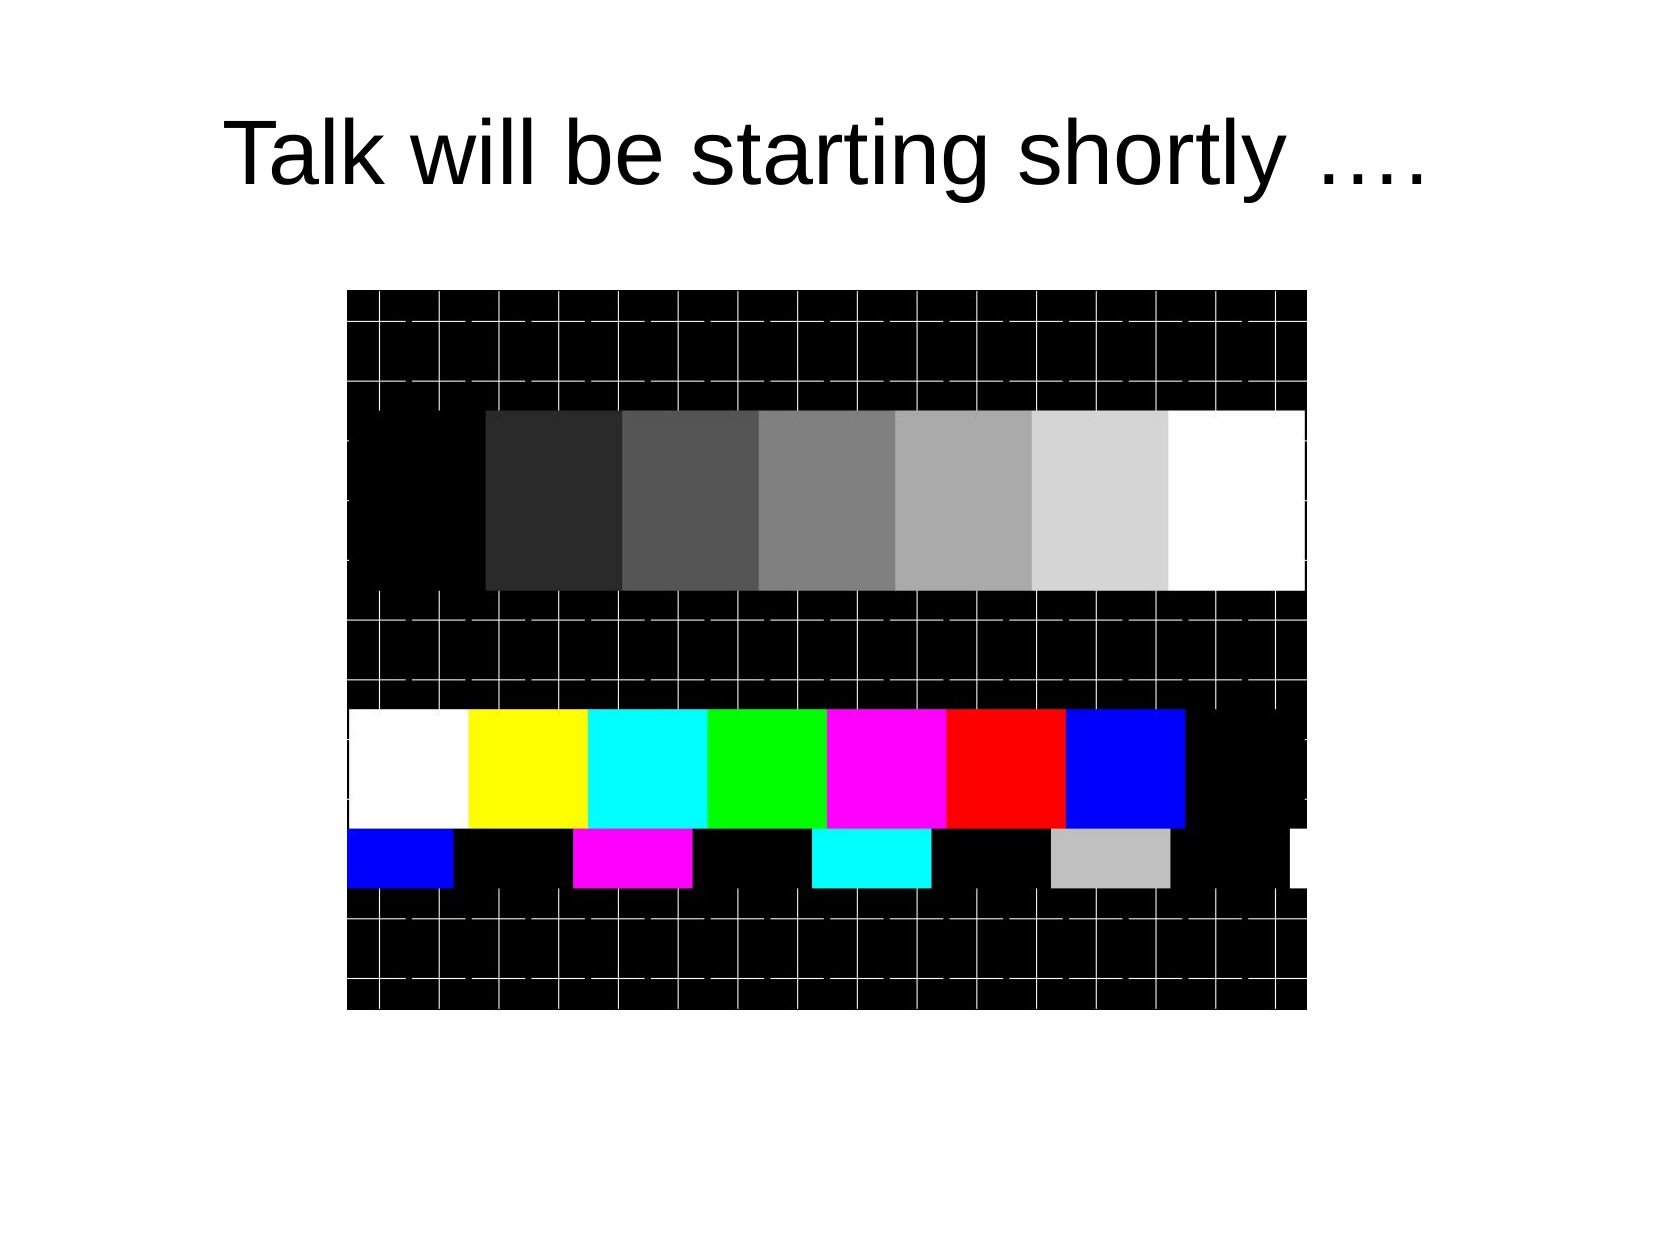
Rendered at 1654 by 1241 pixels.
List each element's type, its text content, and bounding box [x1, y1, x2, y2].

title Talk will be starting shortly …. [82, 49, 1571, 257]
picture [347, 290, 1307, 1010]
